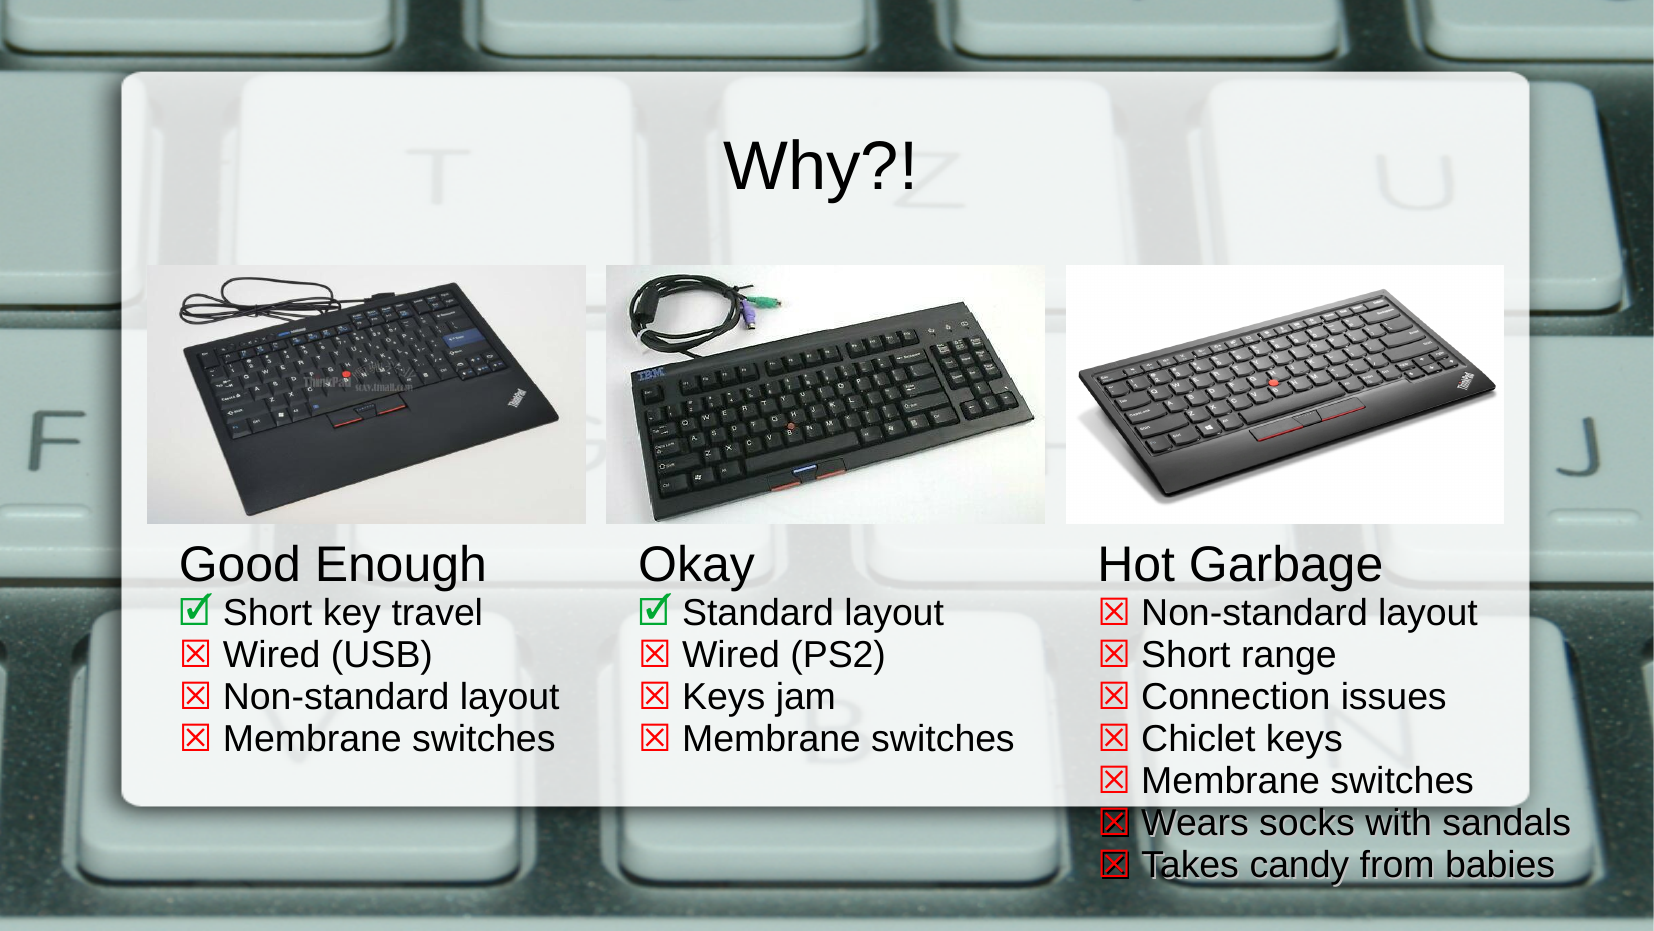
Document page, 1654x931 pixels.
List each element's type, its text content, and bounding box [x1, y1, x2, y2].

picture [0, 0, 1654, 931]
title Why?! [135, 88, 1506, 244]
list Hot Garbage ☒ Non-standard layout ☒ Short range ☒ Connection issues ☒ Chiclet keys ☒ Membrane switches ☒ Wears socks with sandals ☒ Takes candy from babies [1066, 535, 1613, 931]
list Okay 🗹 Standard layout ☒ Wired (PS2) ☒ Keys jam ☒ Membrane switches [606, 535, 1045, 794]
list Good Enough 🗹 Short key travel ☒ Wired (USB) ☒ Non-standard layout ☒ Membrane switches [147, 535, 585, 794]
